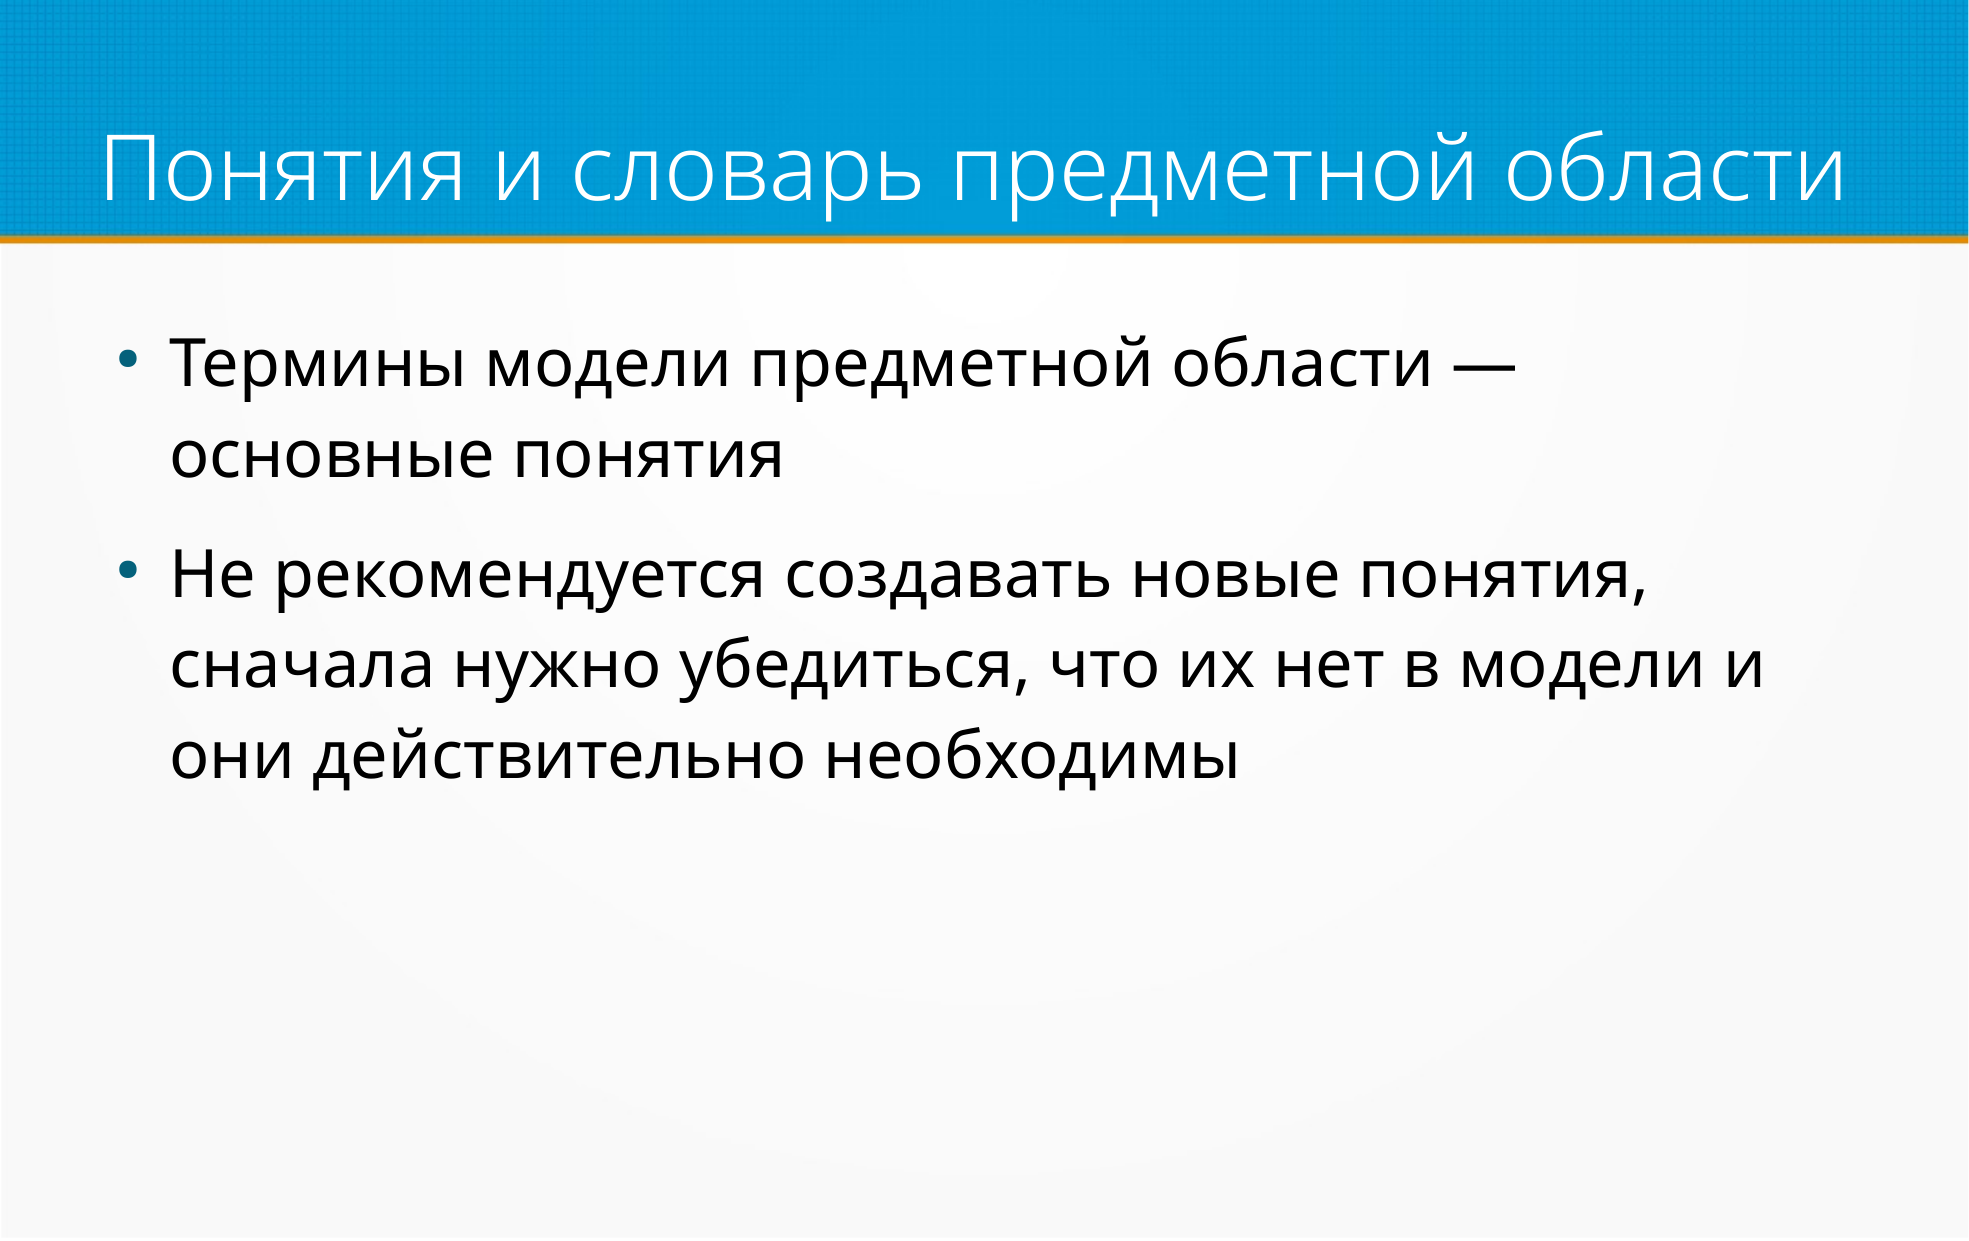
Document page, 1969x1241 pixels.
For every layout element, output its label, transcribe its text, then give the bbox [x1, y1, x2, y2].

title Понятия и словарь предметной области [98, 19, 1870, 227]
picture [0, 233, 1969, 1241]
list Термины модели предметной области — основные понятия Не рекомендуется создавать новые понятия, сначала нужно убедиться, что их нет в модели и они действительно необходимы [98, 315, 1861, 1081]
